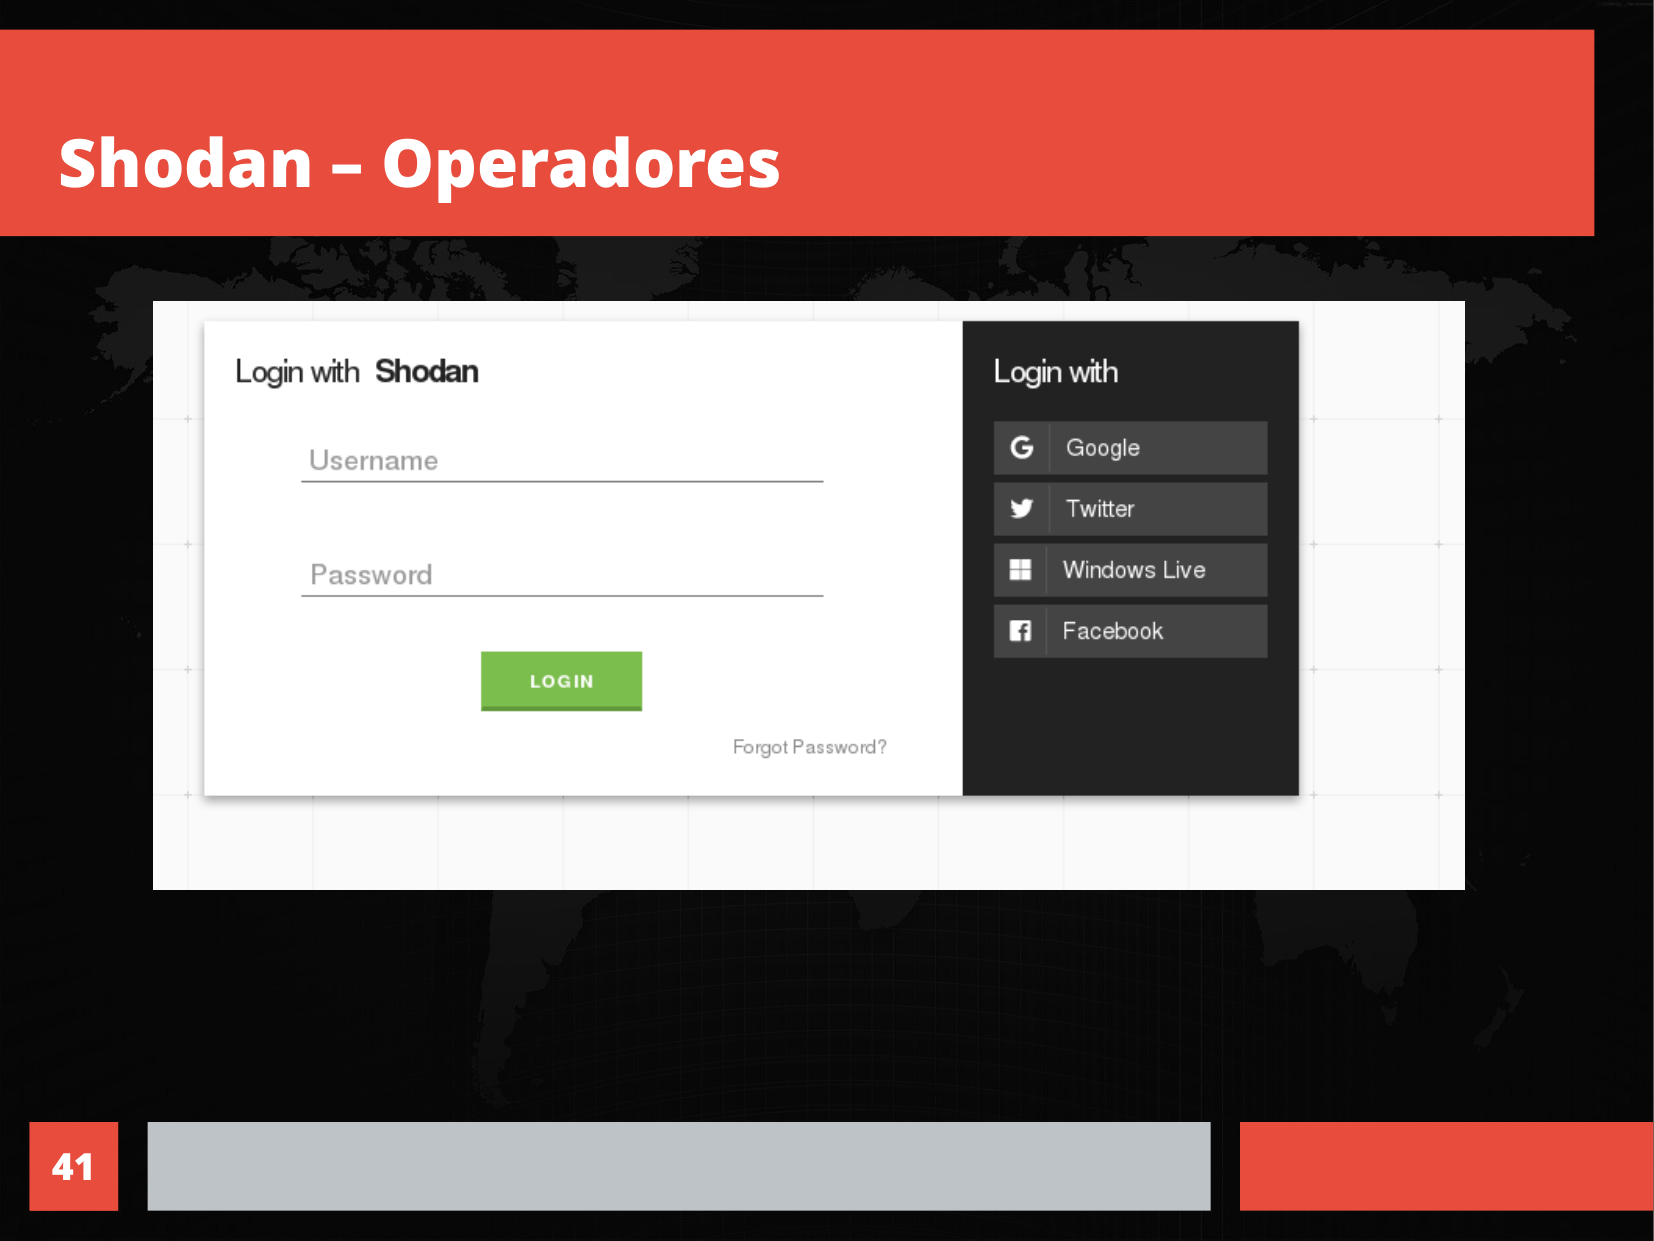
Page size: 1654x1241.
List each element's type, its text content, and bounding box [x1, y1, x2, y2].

picture [0, 0, 1654, 1241]
title Shodan – Operadores [59, 59, 1595, 207]
list [59, 324, 1565, 1093]
